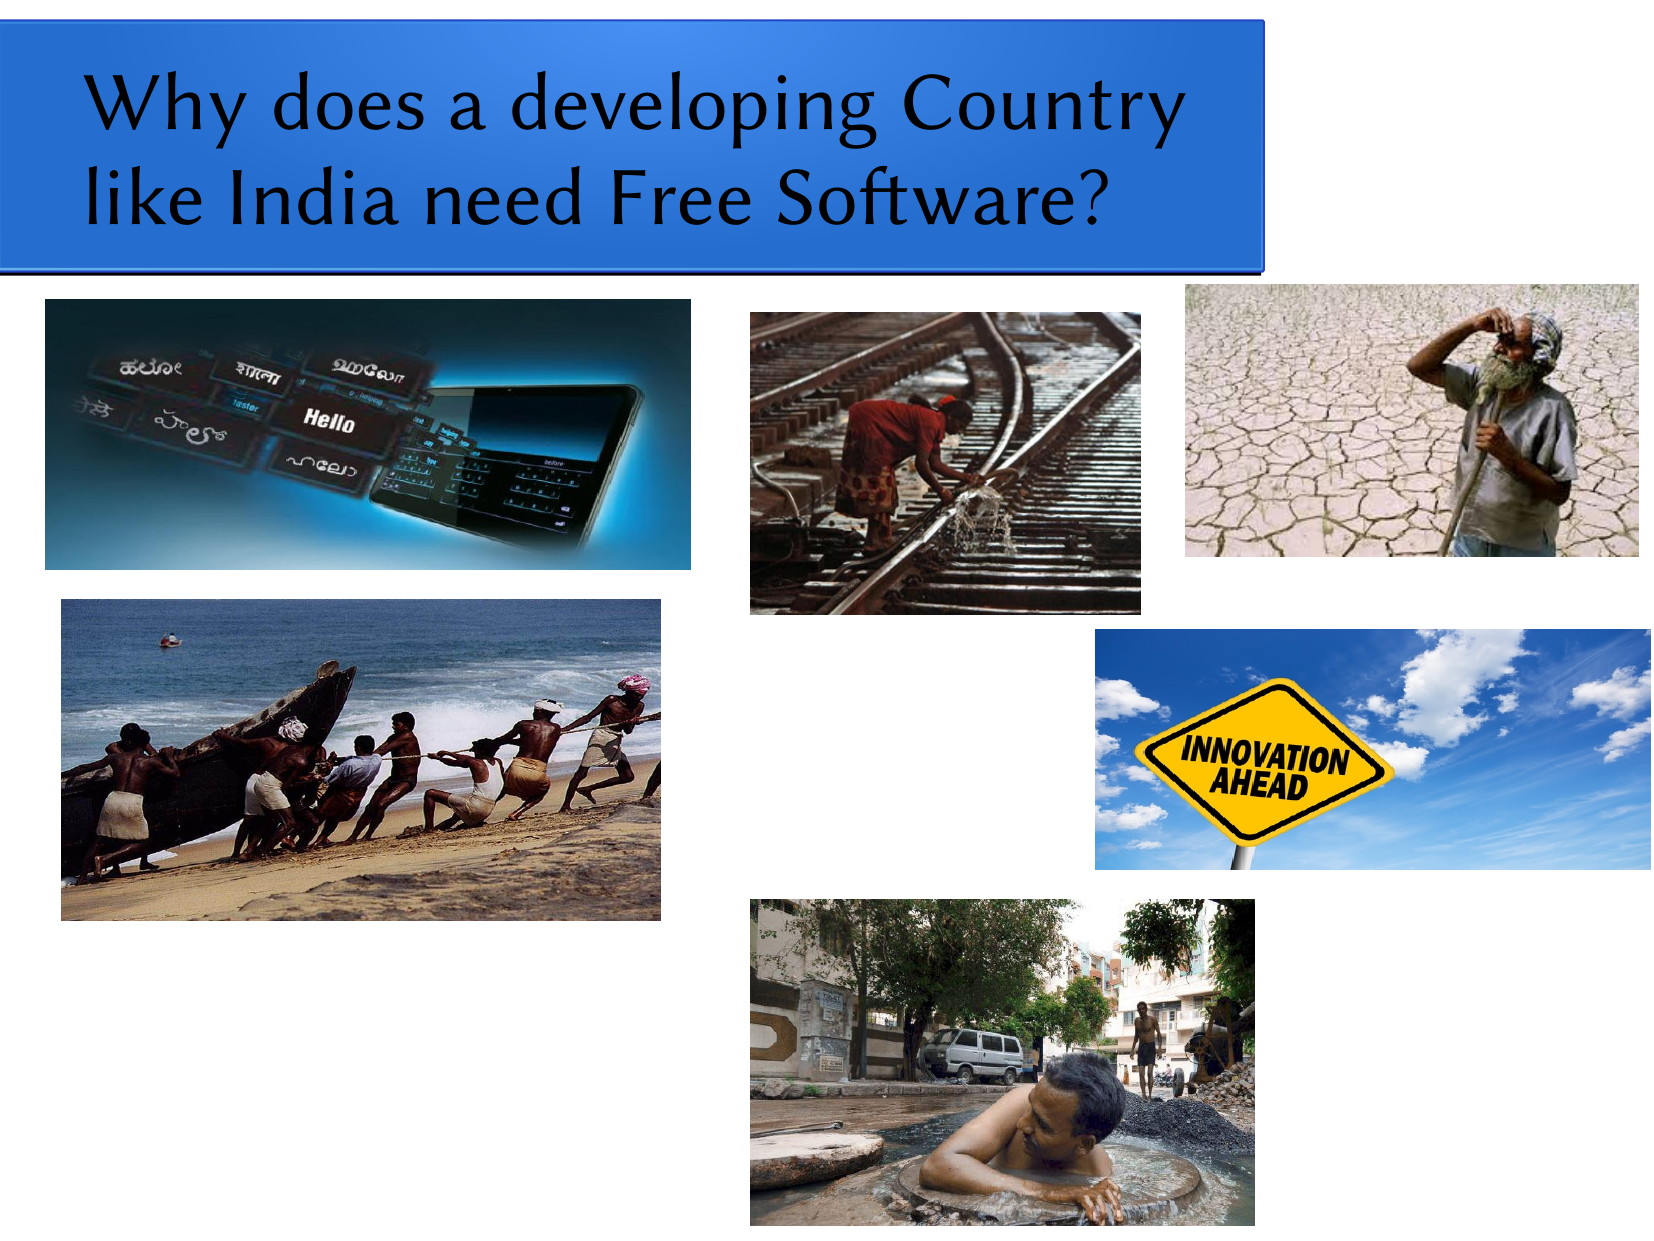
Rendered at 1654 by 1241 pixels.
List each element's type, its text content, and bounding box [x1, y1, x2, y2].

picture [61, 599, 661, 921]
picture [45, 299, 691, 571]
title Why does a developing Country like India need Free Software? [82, 3, 1235, 296]
picture [750, 312, 1141, 616]
picture [1095, 629, 1651, 871]
picture [1185, 284, 1639, 557]
picture [750, 899, 1255, 1226]
